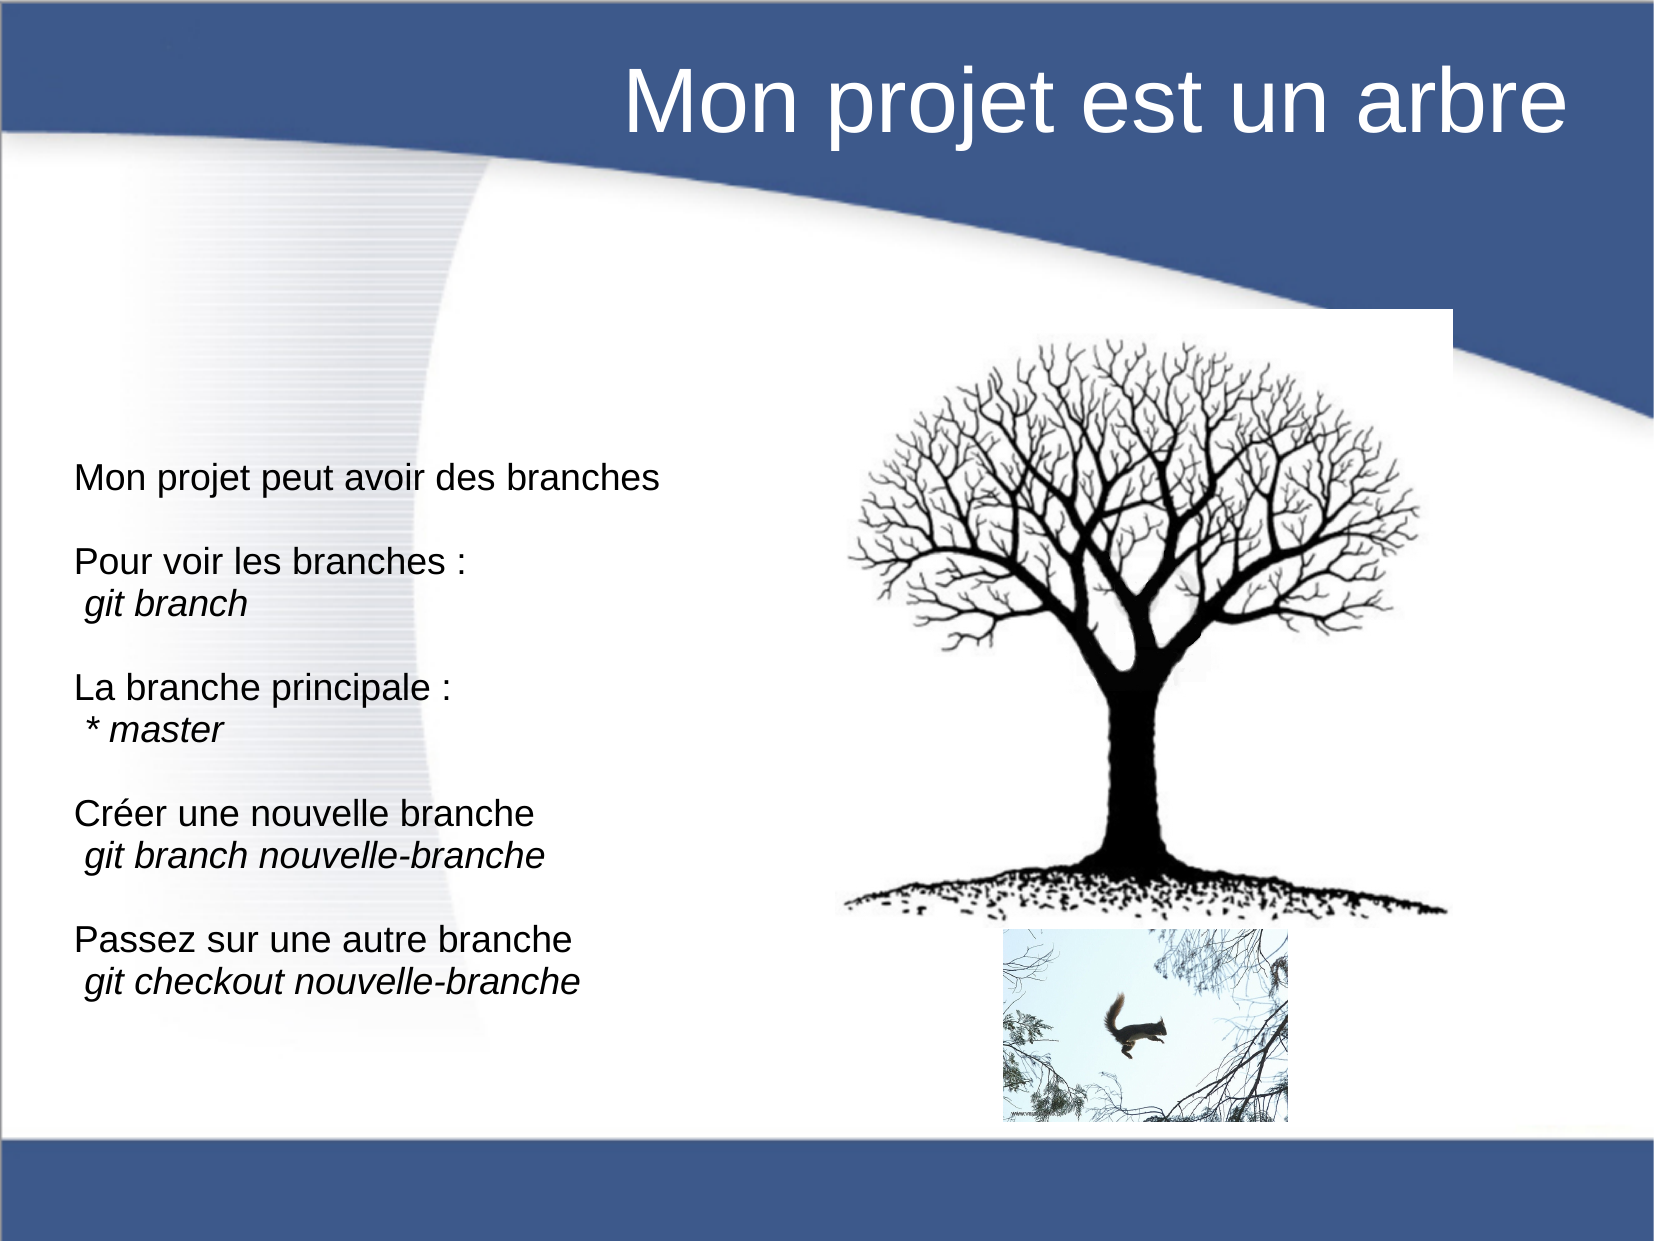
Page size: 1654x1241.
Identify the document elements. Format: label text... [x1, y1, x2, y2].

picture [0, 0, 1654, 1241]
text_box Mon projet peut avoir des branches Pour voir les branches : git branch La branche principale : * master Créer une nouvelle branche git branch nouvelle-branche Passez sur une autre branche git checkout nouvelle-branche [59, 448, 1619, 1010]
title Mon projet est un arbre [82, 49, 1571, 257]
